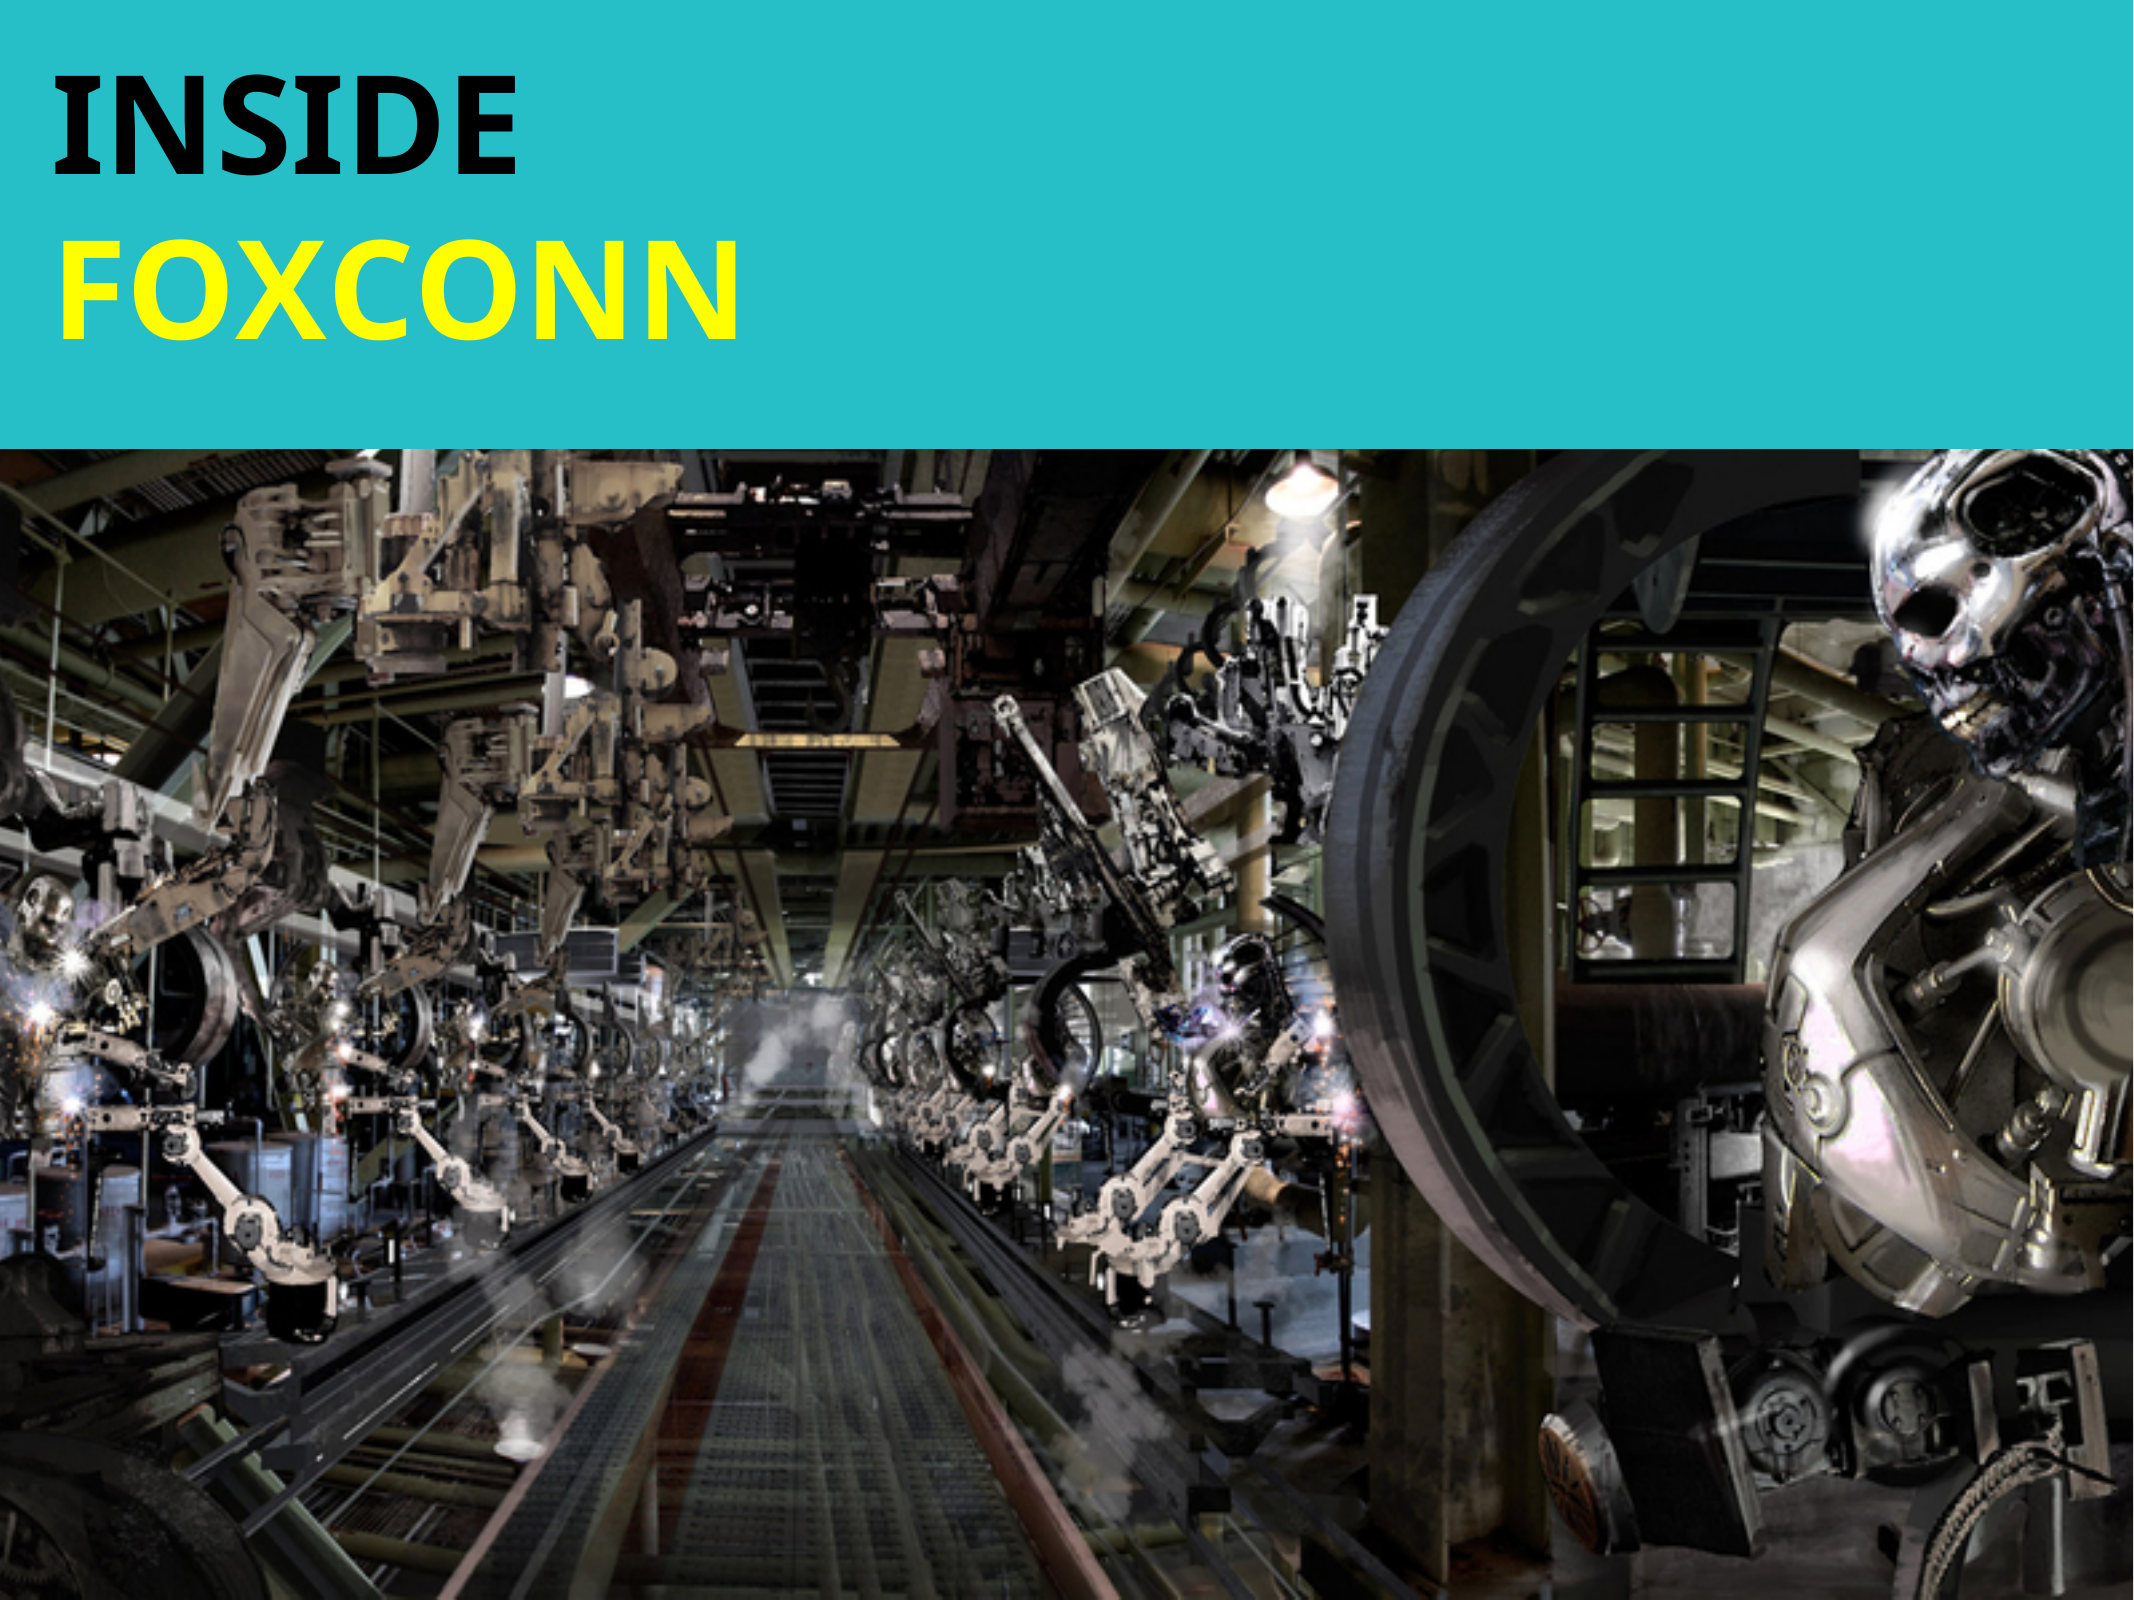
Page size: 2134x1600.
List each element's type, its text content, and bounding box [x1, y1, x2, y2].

text_box INSIDE FOXCONN [41, 37, 2134, 449]
picture [0, 449, 2134, 1600]
